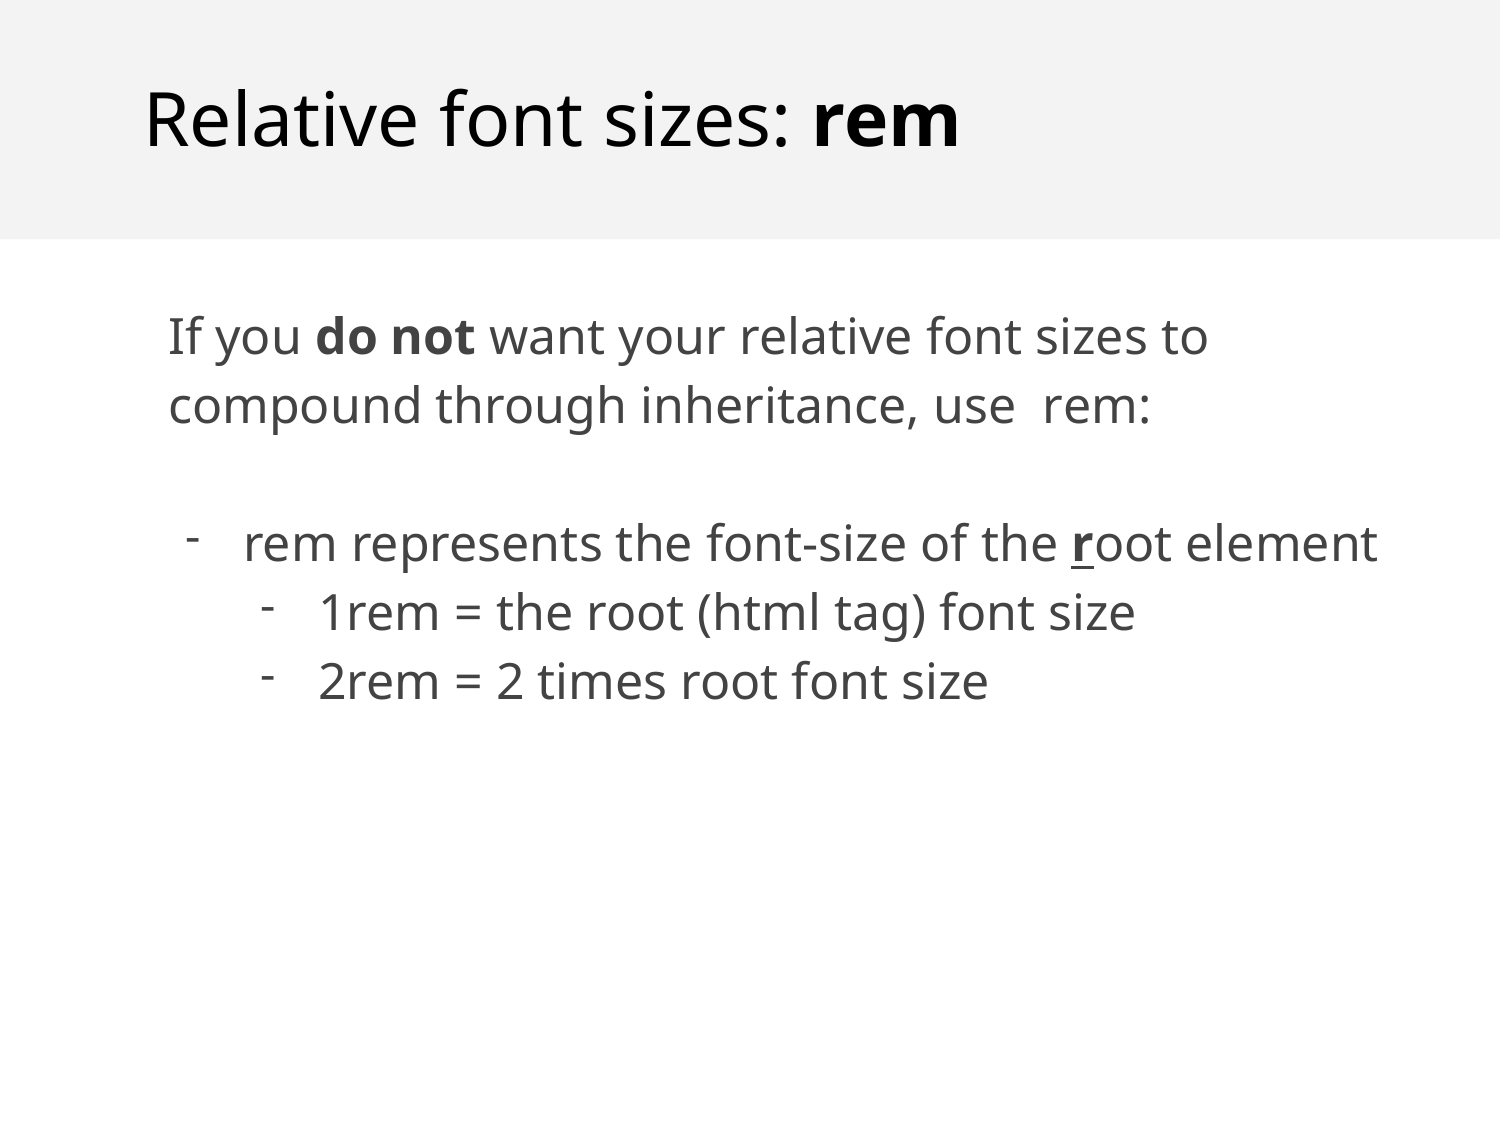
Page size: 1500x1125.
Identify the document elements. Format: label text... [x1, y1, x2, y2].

list If you do not want your relative font sizes to compound through inheritance, use rem: rem represents the font-size of the root element 1rem = the root (html tag) font size 2rem = 2 times root font size [153, 280, 1431, 1027]
title Relative font sizes: rem [128, 56, 1372, 183]
